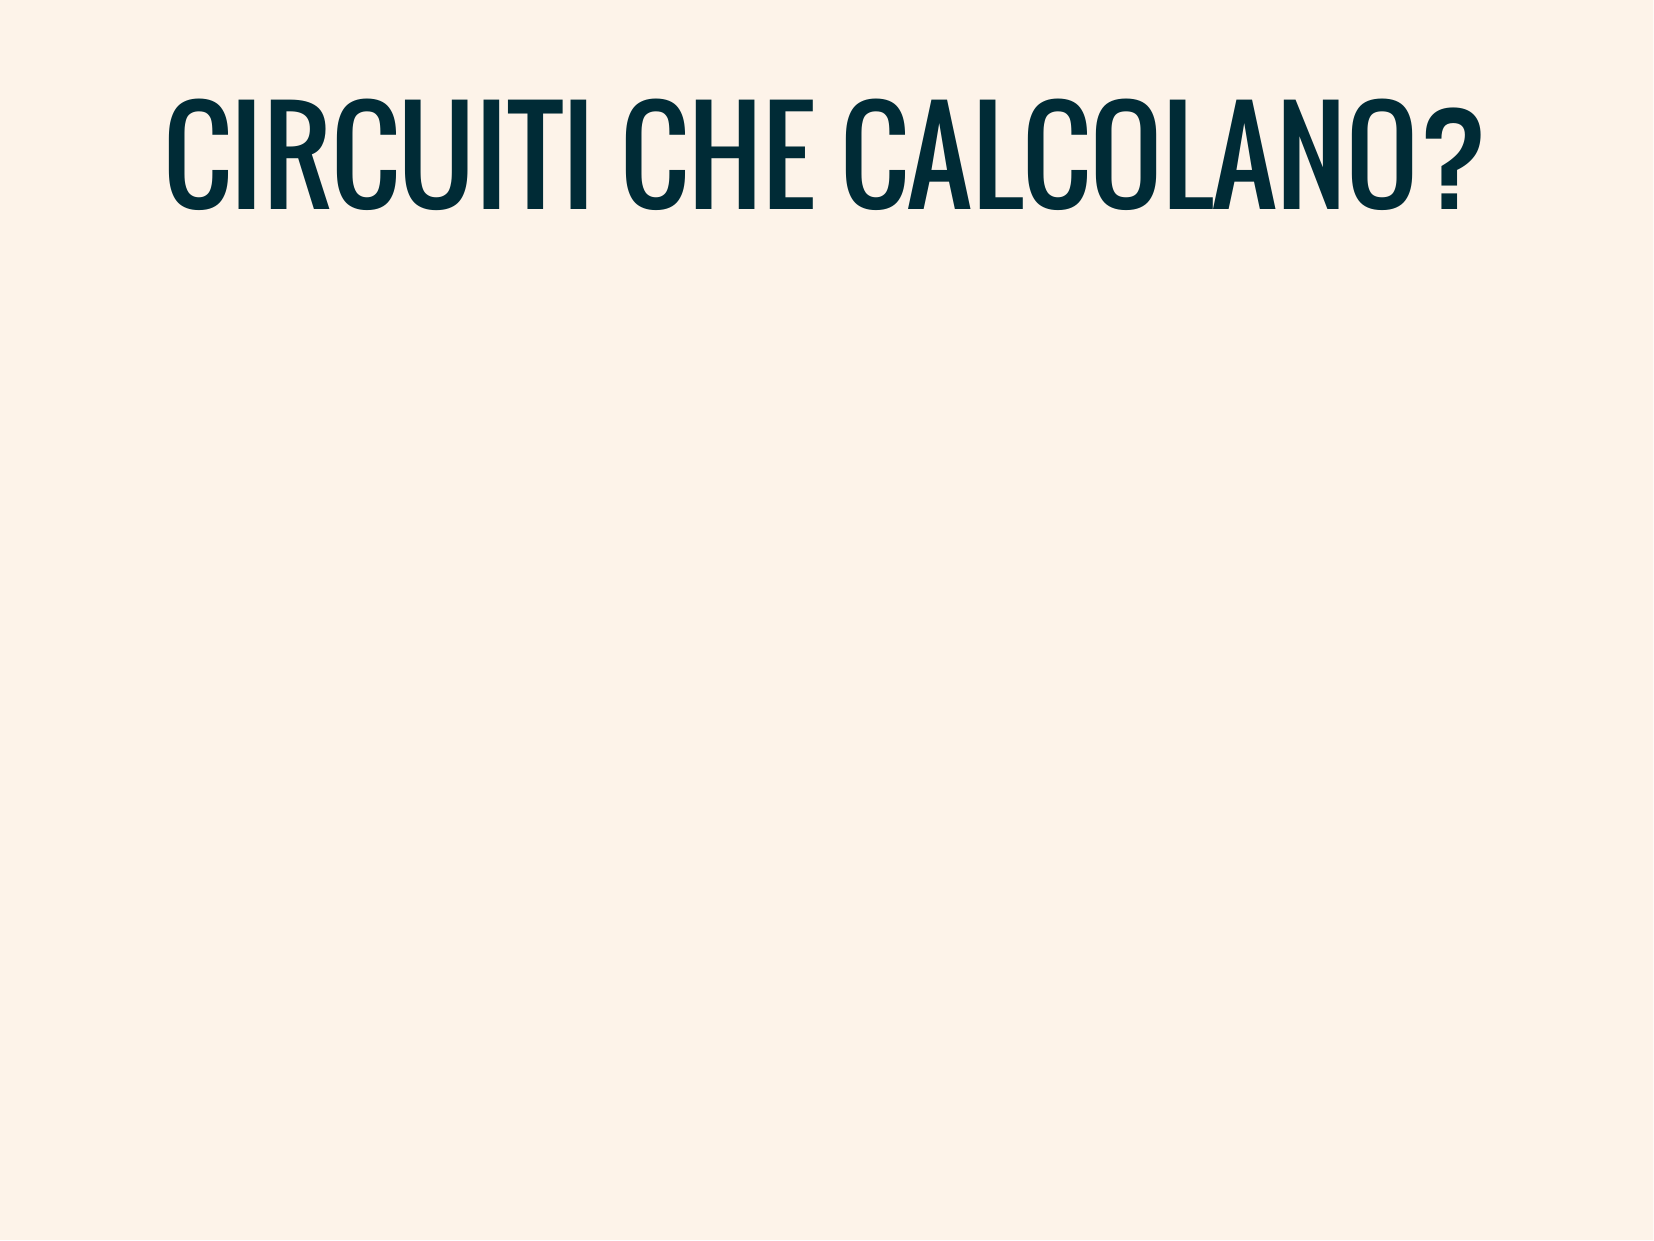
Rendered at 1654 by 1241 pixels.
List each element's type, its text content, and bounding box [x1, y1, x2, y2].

title Circuiti che calcolano? [82, 7, 1571, 299]
